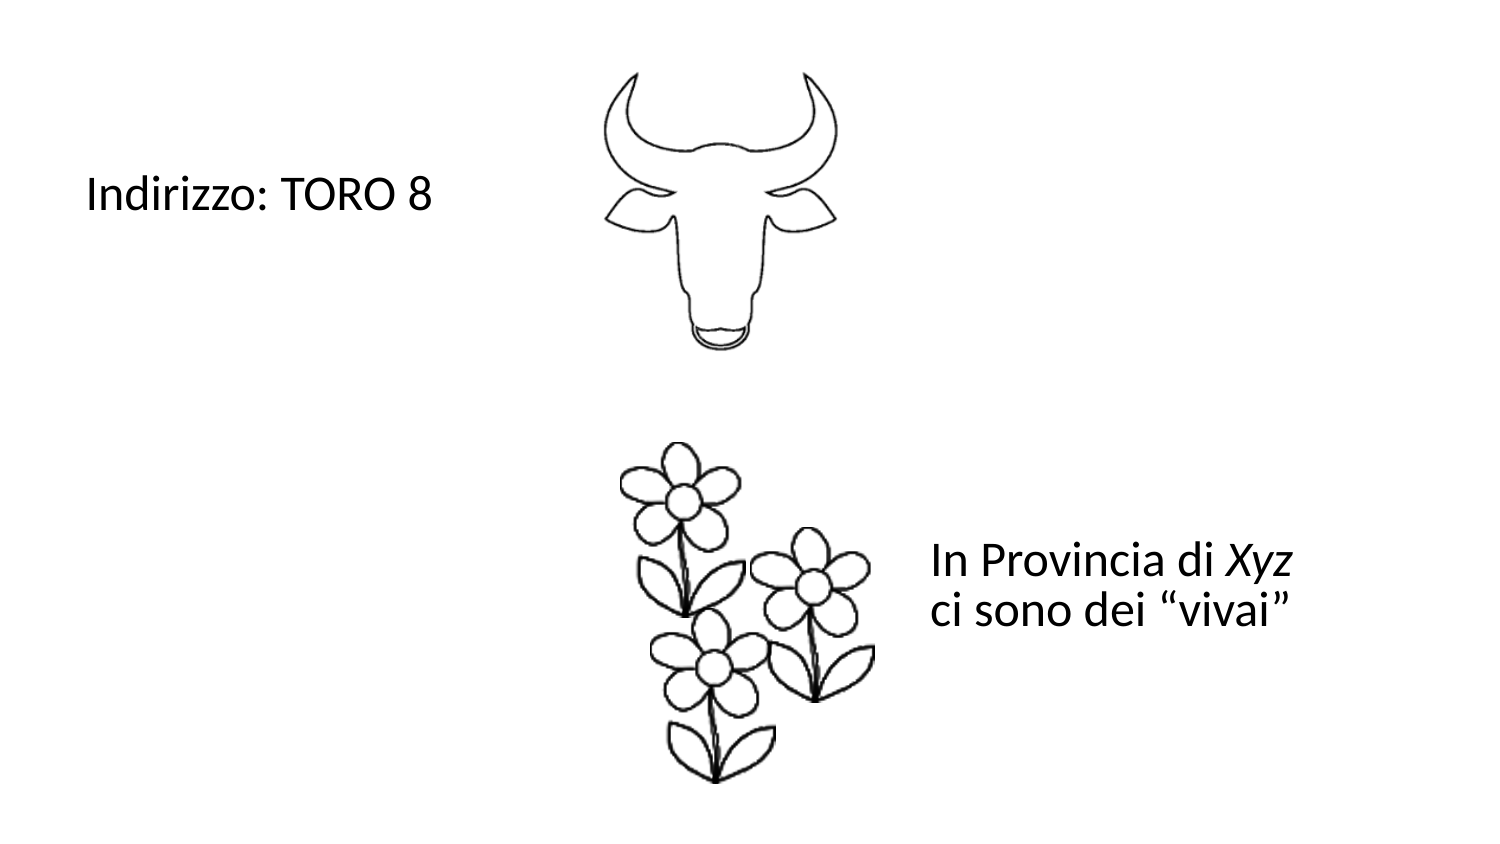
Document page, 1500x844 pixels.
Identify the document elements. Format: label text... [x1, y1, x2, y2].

text_box In Provincia di Xyz ci sono dei “vivai” [915, 531, 1436, 744]
picture [602, 70, 839, 352]
picture [620, 442, 875, 784]
text_box Indirizzo: TORO 8 [70, 165, 591, 261]
